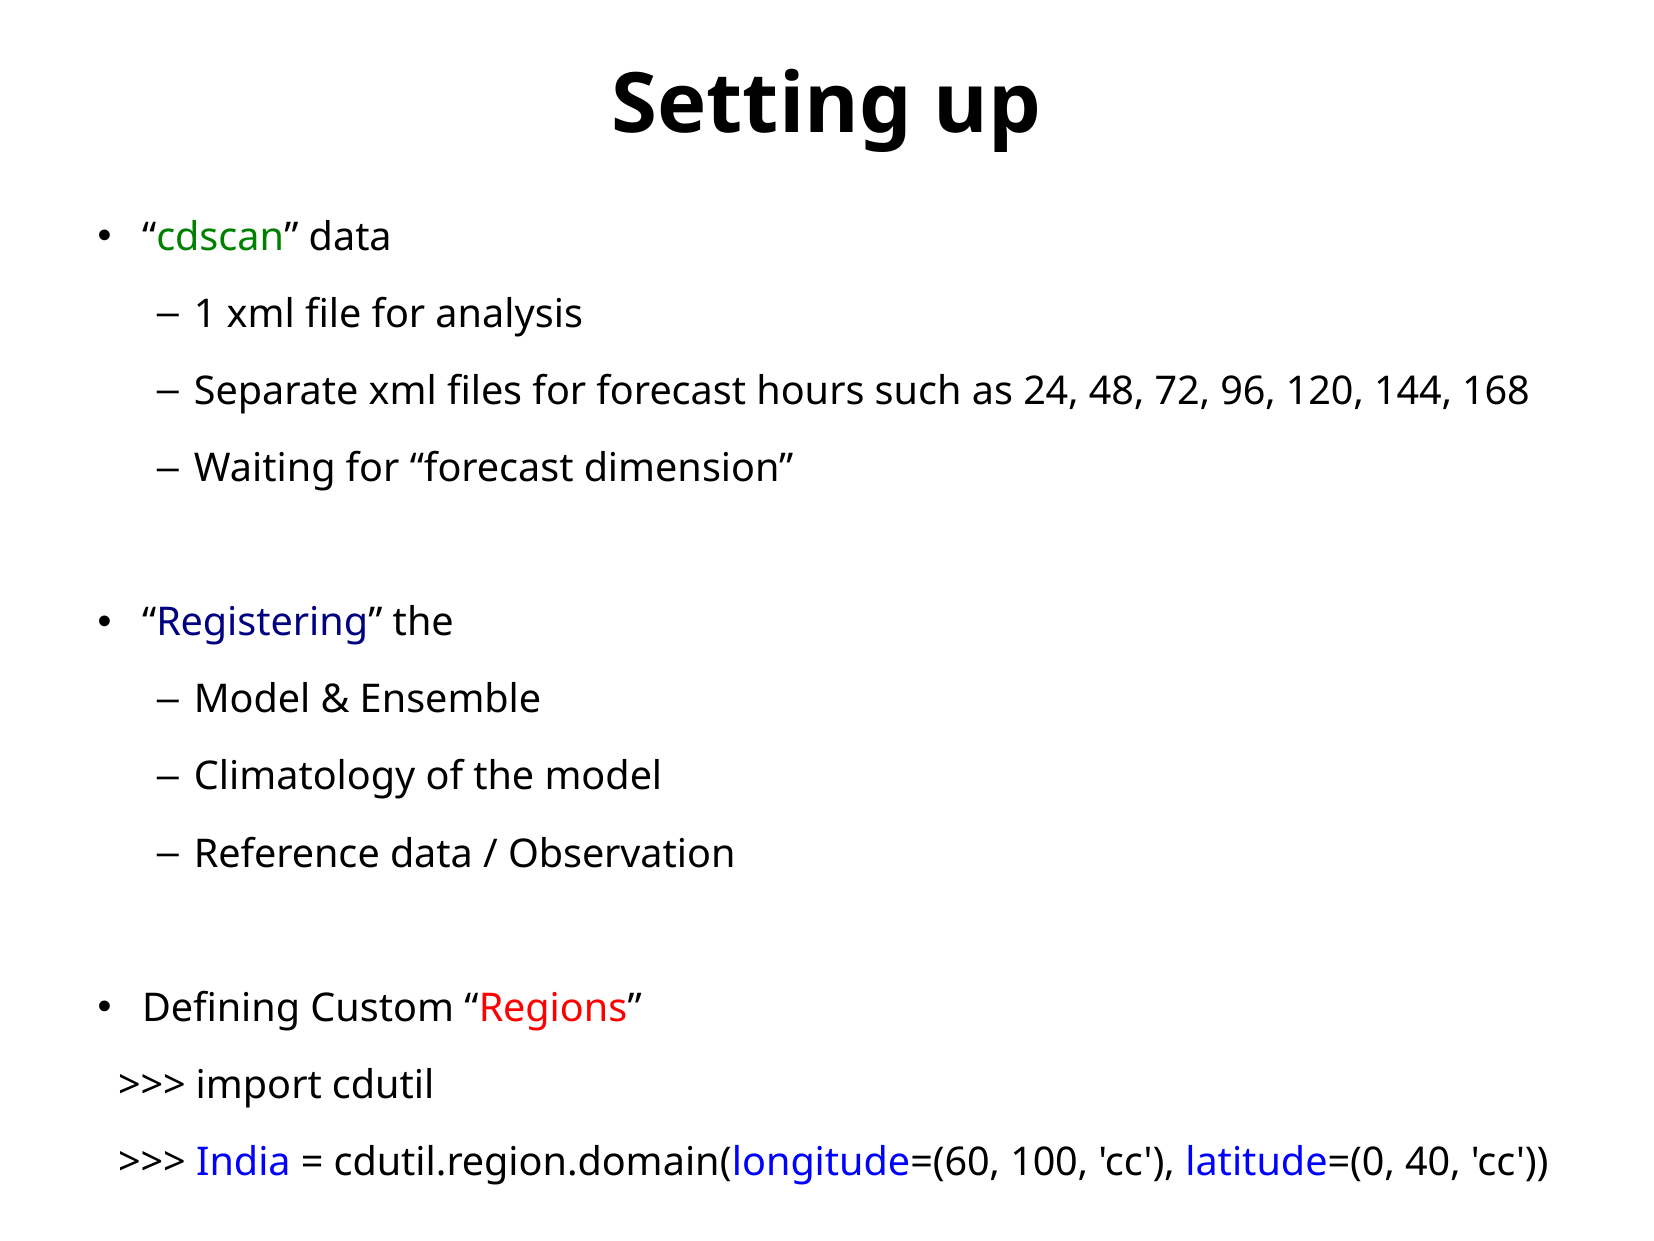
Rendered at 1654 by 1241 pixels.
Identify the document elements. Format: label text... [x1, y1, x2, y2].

list “cdscan” data 1 xml file for analysis Separate xml files for forecast hours such as 24, 48, 72, 96, 120, 144, 168 Waiting for “forecast dimension” “Registering” the Model & Ensemble Climatology of the model Reference data / Observation Defining Custom “Regions” >>> import cdutil >>> India = cdutil.region.domain(longitude=(60, 100, 'cc'), latitude=(0, 40, 'cc')) [82, 200, 1619, 1217]
title Setting up [82, 0, 1571, 200]
